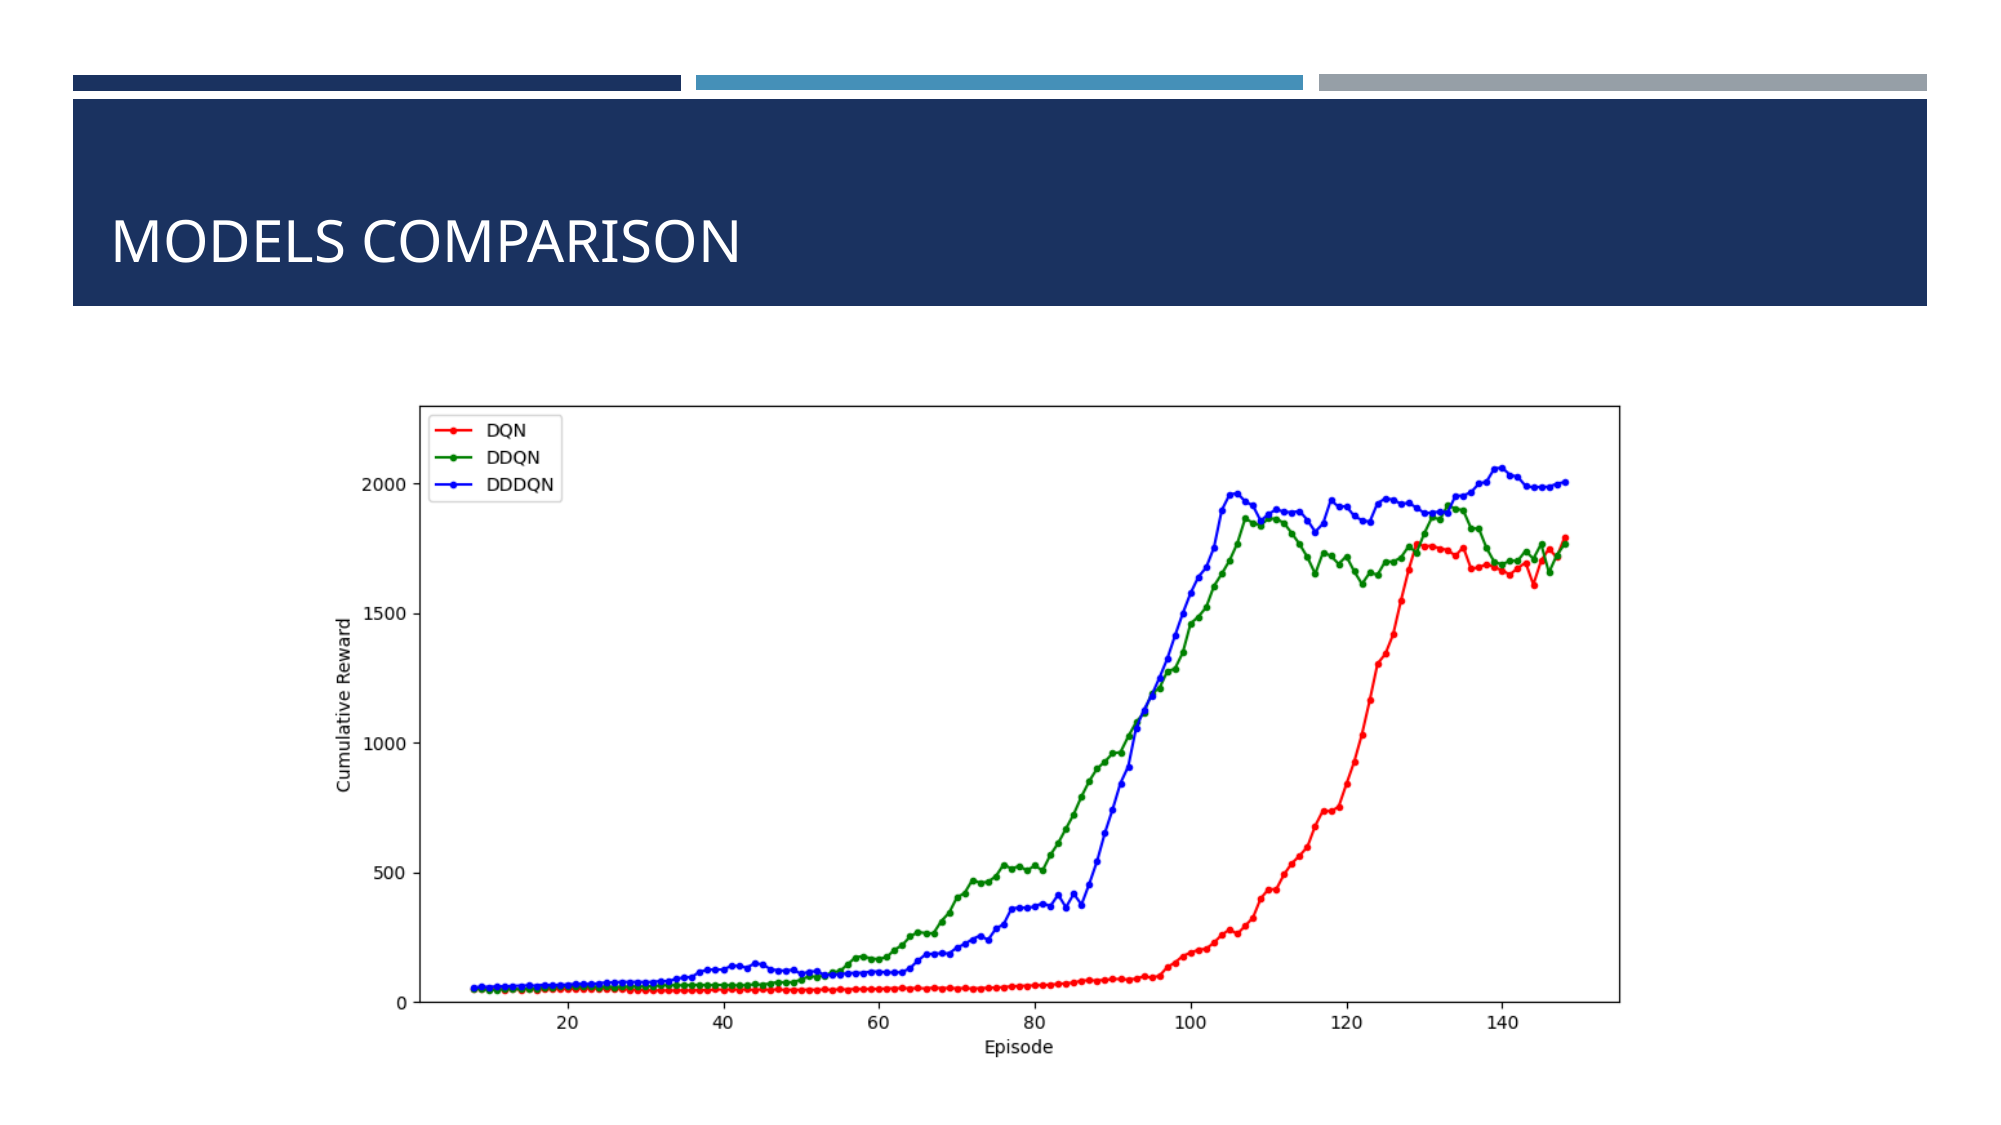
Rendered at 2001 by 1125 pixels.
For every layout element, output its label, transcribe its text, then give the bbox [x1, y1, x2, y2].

picture [226, 313, 1774, 1087]
title MODELS COMPARISON [95, 119, 1905, 282]
